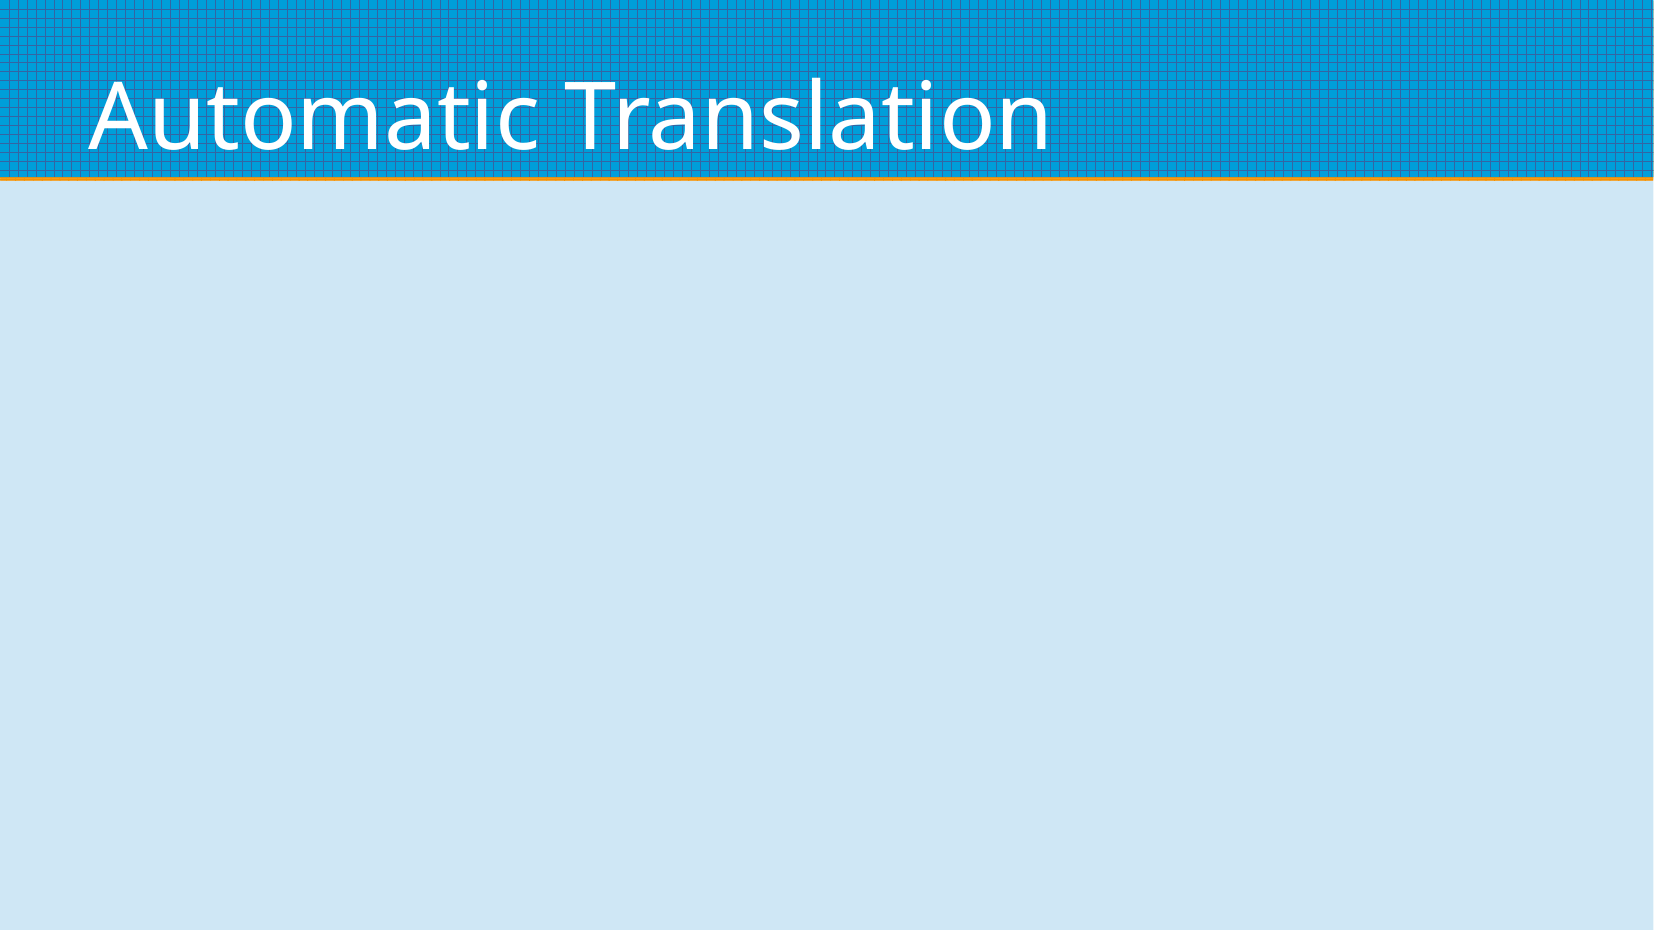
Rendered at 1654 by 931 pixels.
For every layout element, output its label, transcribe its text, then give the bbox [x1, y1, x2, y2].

title Automatic Translation [88, 14, 1565, 178]
